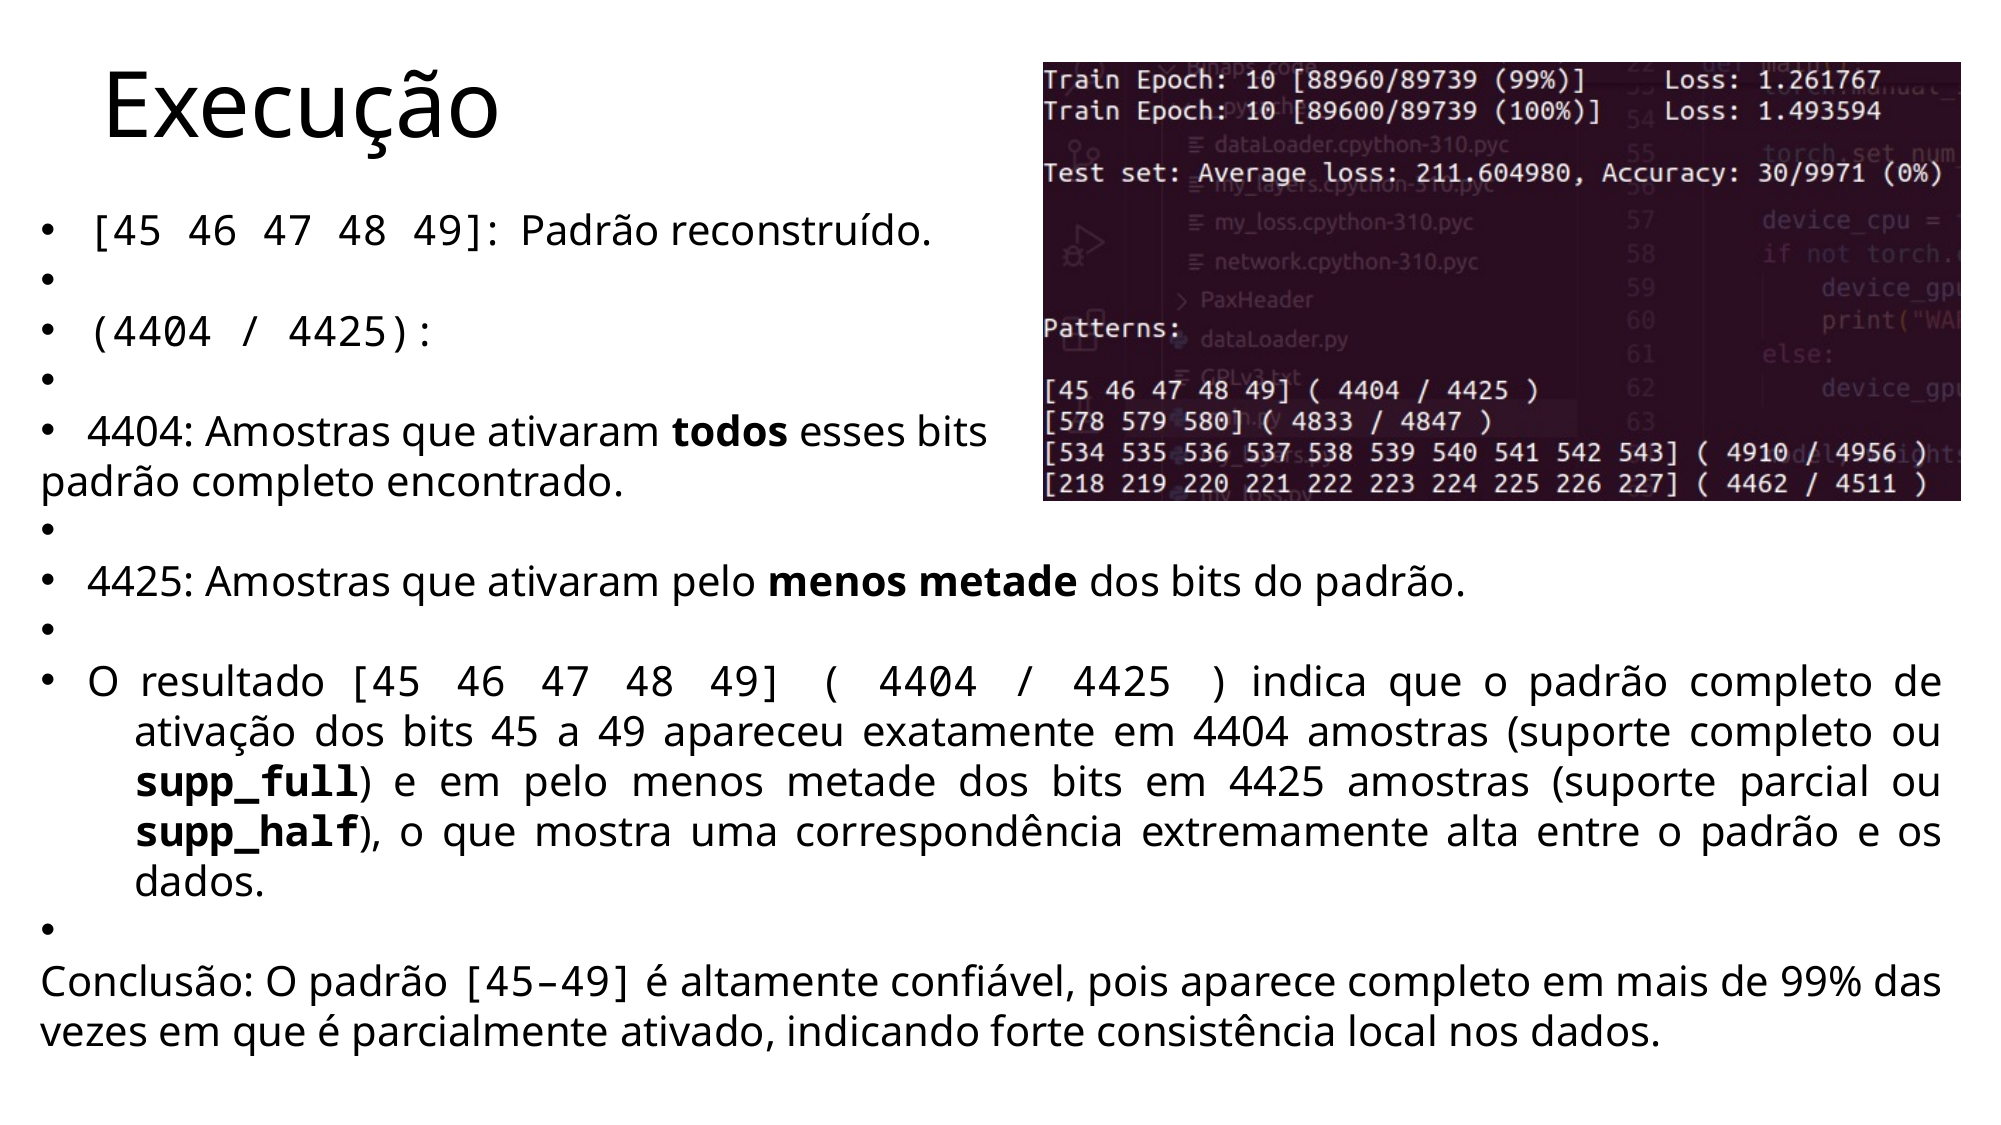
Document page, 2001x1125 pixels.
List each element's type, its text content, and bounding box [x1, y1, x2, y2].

picture [1043, 62, 1961, 501]
title Execução [86, 0, 1812, 196]
text_box [45 46 47 48 49]: Padrão reconstruído. (4404 / 4425): 4404: Amostras que ativaram todos esses bits padrão completo encontrado. 4425: Amostras que ativaram pelo menos metade dos bits do padrão. O resultado [45 46 47 48 49] ( 4404 / 4425 ) indica que o padrão completo de ativação dos bits 45 a 49 apareceu exatamente em 4404 amostras (suporte completo ou supp_full) e em pelo menos metade dos bits em 4425 amostras (suporte parcial ou supp_half), o que mostra uma correspondência extremamente alta entre o padrão e os dados. Conclusão: O padrão [45–49] é altamente confiável, pois aparece completo em mais de 99% das vezes em que é parcialmente ativado, indicando forte consistência local nos dados. [25, 196, 1959, 1066]
